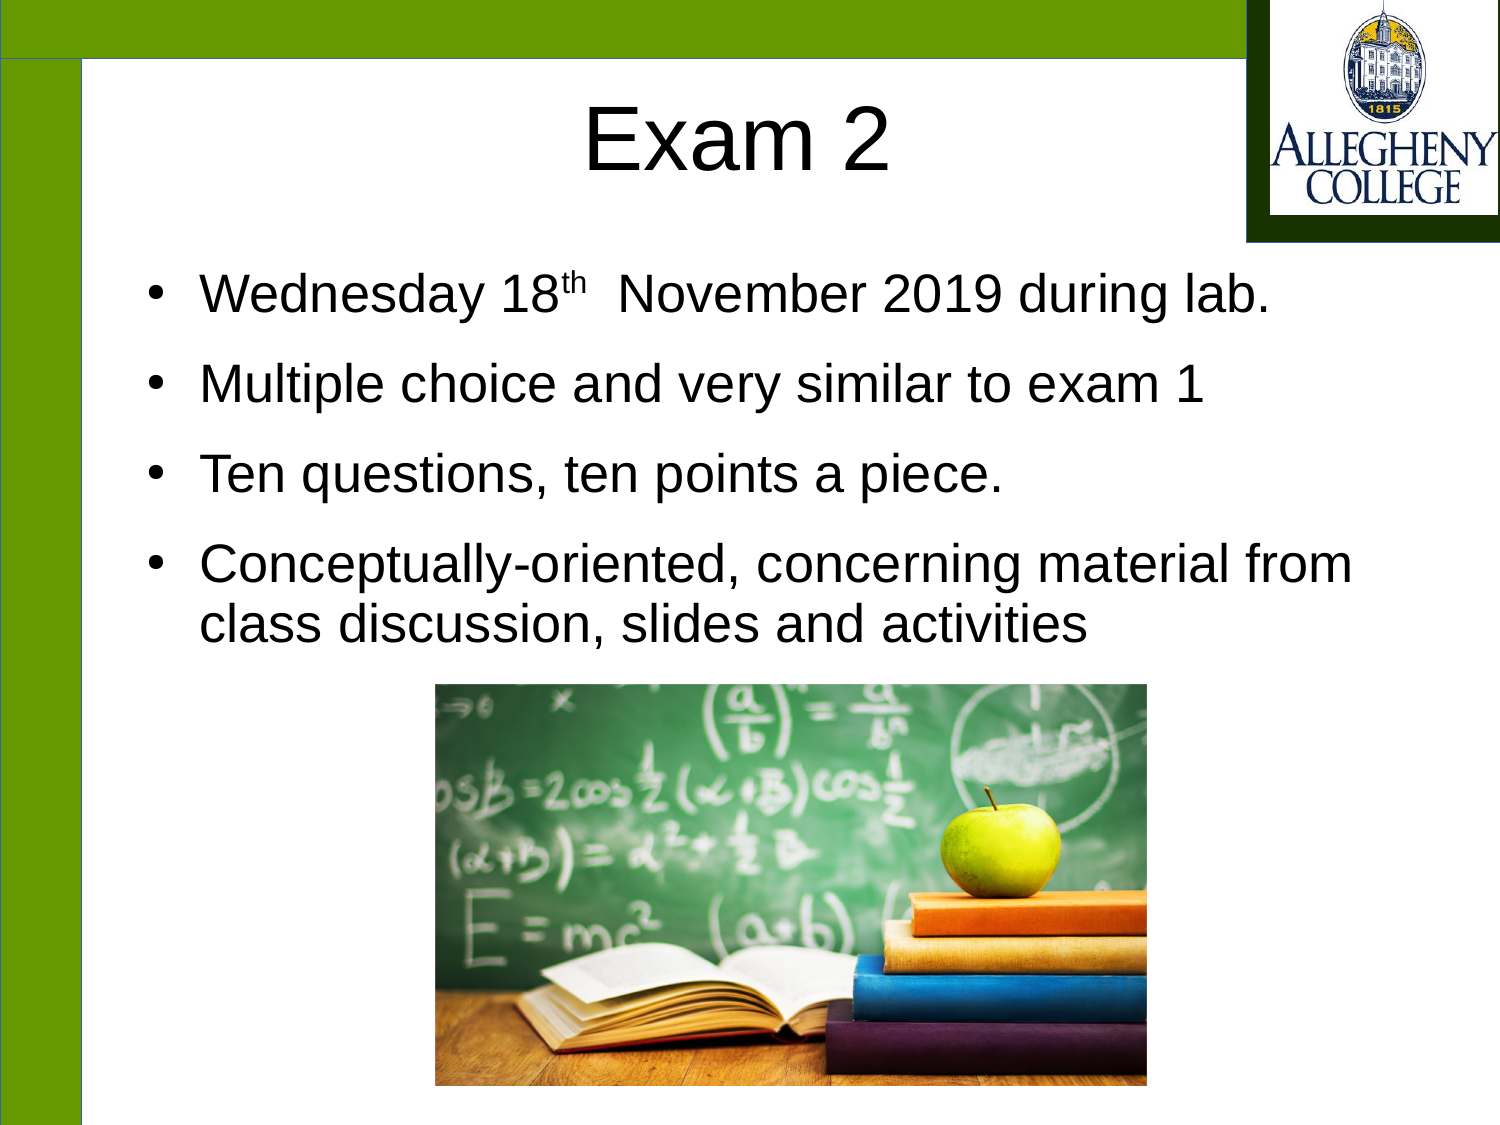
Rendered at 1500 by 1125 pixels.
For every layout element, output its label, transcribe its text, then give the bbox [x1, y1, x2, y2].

picture [435, 684, 1147, 1086]
text_box [0, 0, 1500, 1125]
title Exam 2 [101, 59, 1246, 233]
list Wednesday 18th November 2019 during lab. Multiple choice and very similar to exam 1 Ten questions, ten points a piece. Conceptually-oriented, concerning material from class discussion, slides and activities [128, 263, 1479, 916]
picture [1270, 0, 1498, 216]
